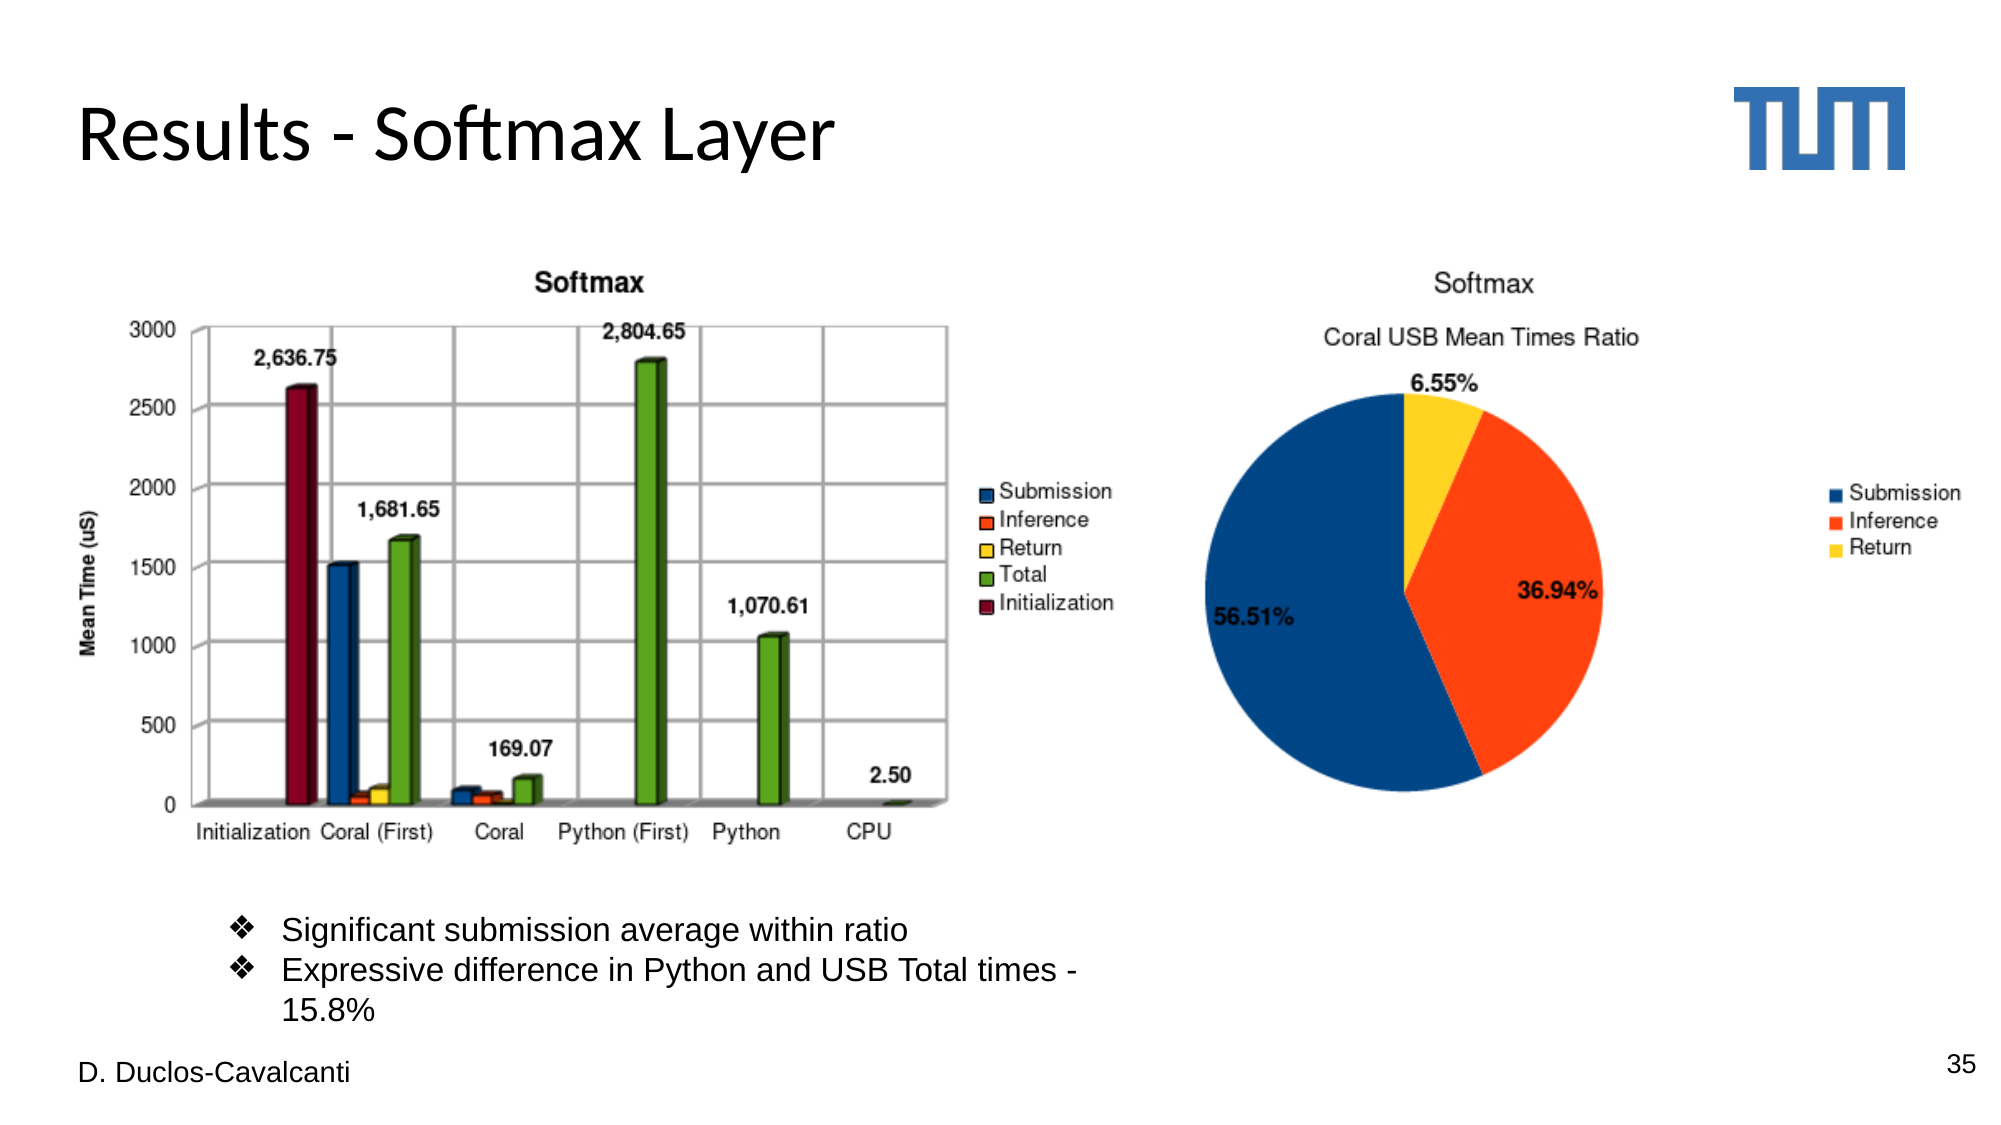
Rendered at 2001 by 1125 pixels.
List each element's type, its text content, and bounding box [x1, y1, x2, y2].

slide_number <number> [1871, 1038, 1992, 1125]
text_box D. Duclos-Cavalcanti [62, 1038, 383, 1104]
text_box Significant submission average within ratio Expressive difference in Python and USB Total times - 15.8% [191, 893, 1156, 1043]
picture [1734, 87, 1905, 170]
picture [45, 244, 1981, 857]
text_box Results - Softmax Layer [62, 64, 1698, 192]
